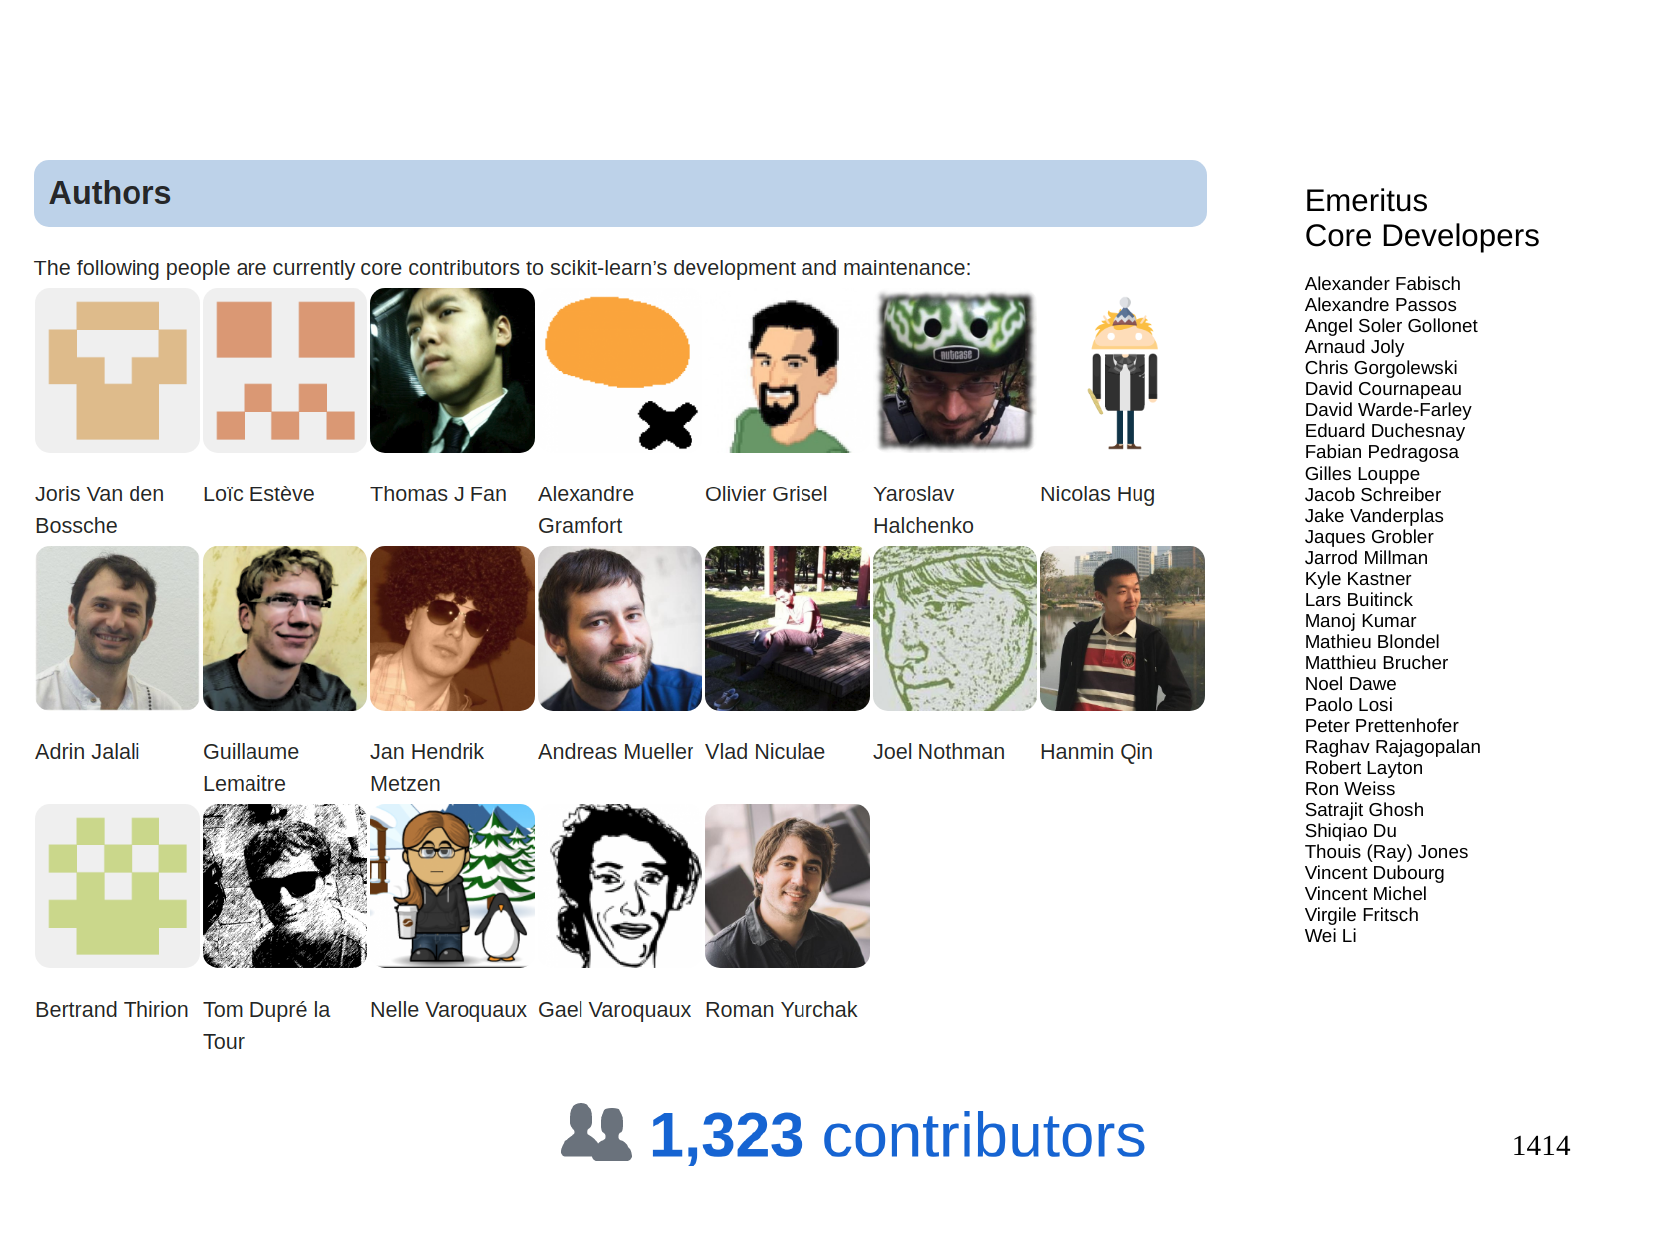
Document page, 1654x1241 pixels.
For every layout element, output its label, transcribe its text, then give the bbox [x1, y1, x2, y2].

text_box Emeritus Core Developers Alexander Fabisch Alexandre Passos Angel Soler Gollonet Arnaud Joly Chris Gorgolewski David Cournapeau David Warde-Farley Eduard Duchesnay Fabian Pedragosa Gilles Louppe Jacob Schreiber Jake Vanderplas Jaques Grobler Jarrod Millman Kyle Kastner Lars Buitinck Manoj Kumar Mathieu Blondel Matthieu Brucher Noel Dawe Paolo Losi Peter Prettenhofer Raghav Rajagopalan Robert Layton Ron Weiss Satrajit Ghosh Shiqiao Du Thouis (Ray) Jones Vincent Dubourg Vincent Michel Virgile Fritsch Wei Li [1290, 175, 1631, 976]
subtitle History? [82, 49, 1571, 1010]
picture [26, 149, 1246, 1213]
